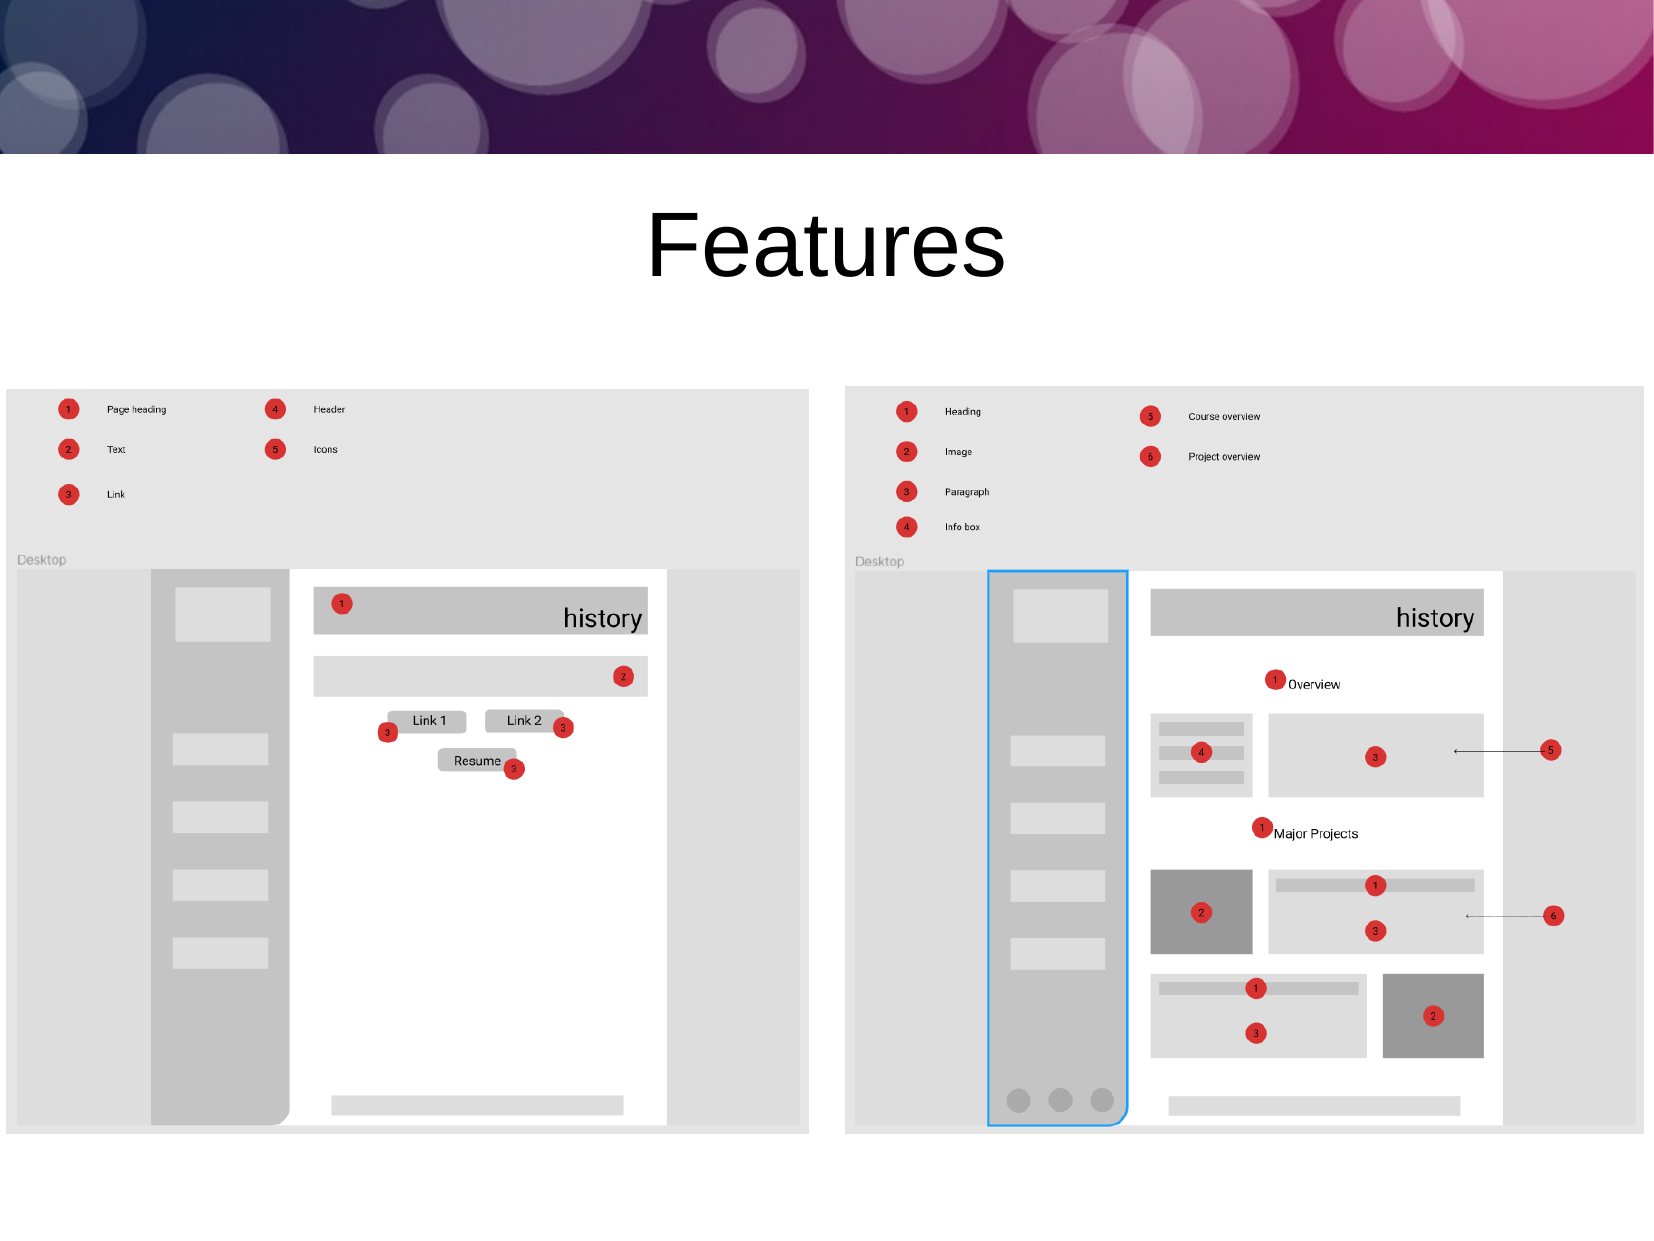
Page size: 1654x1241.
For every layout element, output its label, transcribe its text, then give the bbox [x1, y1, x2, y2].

title Features [82, 159, 1571, 331]
picture [6, 389, 809, 1134]
picture [845, 386, 1644, 1134]
picture [0, 0, 1654, 154]
